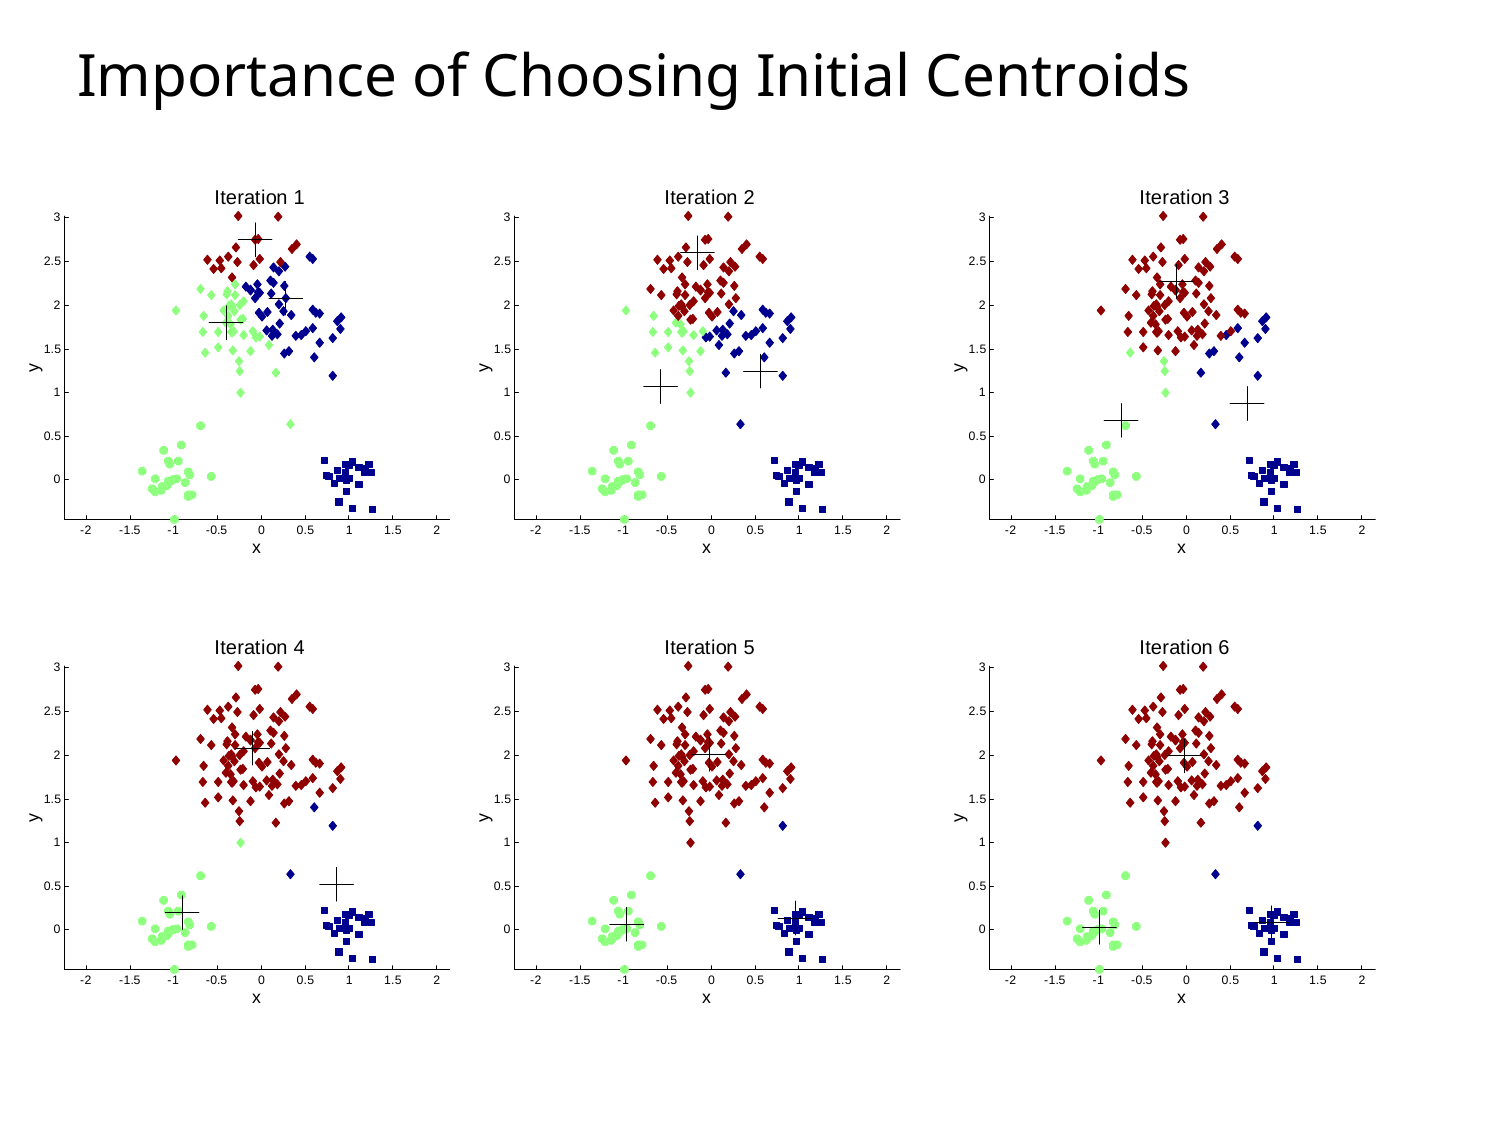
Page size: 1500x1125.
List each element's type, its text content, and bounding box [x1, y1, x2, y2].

text_box Importance of Choosing Initial Centroids [62, 24, 1421, 116]
picture [0, 637, 1425, 1012]
picture [0, 187, 1425, 562]
